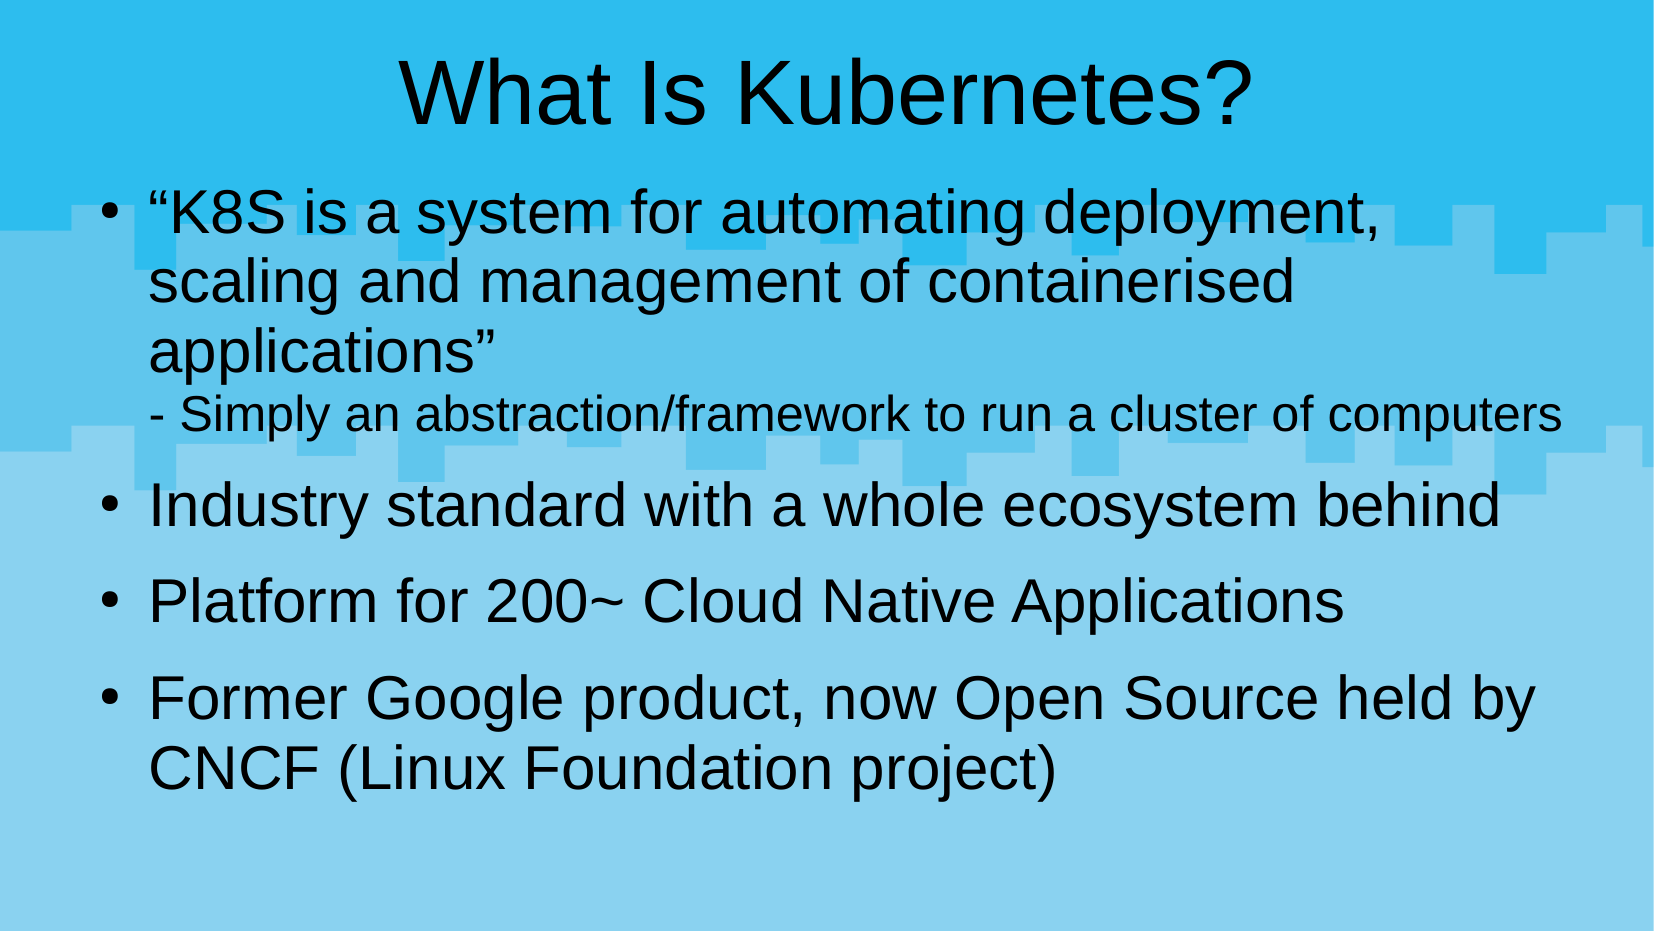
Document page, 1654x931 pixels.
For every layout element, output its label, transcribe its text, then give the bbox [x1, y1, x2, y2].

picture [0, 0, 1654, 931]
title What Is Kubernetes? [82, 37, 1571, 148]
list “K8S is a system for automating deployment, scaling and management of containerised applications” - Simply an abstraction/framework to run a cluster of computers Industry standard with a whole ecosystem behind Platform for 200~ Cloud Native Applications Former Google product, now Open Source held by CNCF (Linux Foundation project) [82, 177, 1571, 886]
